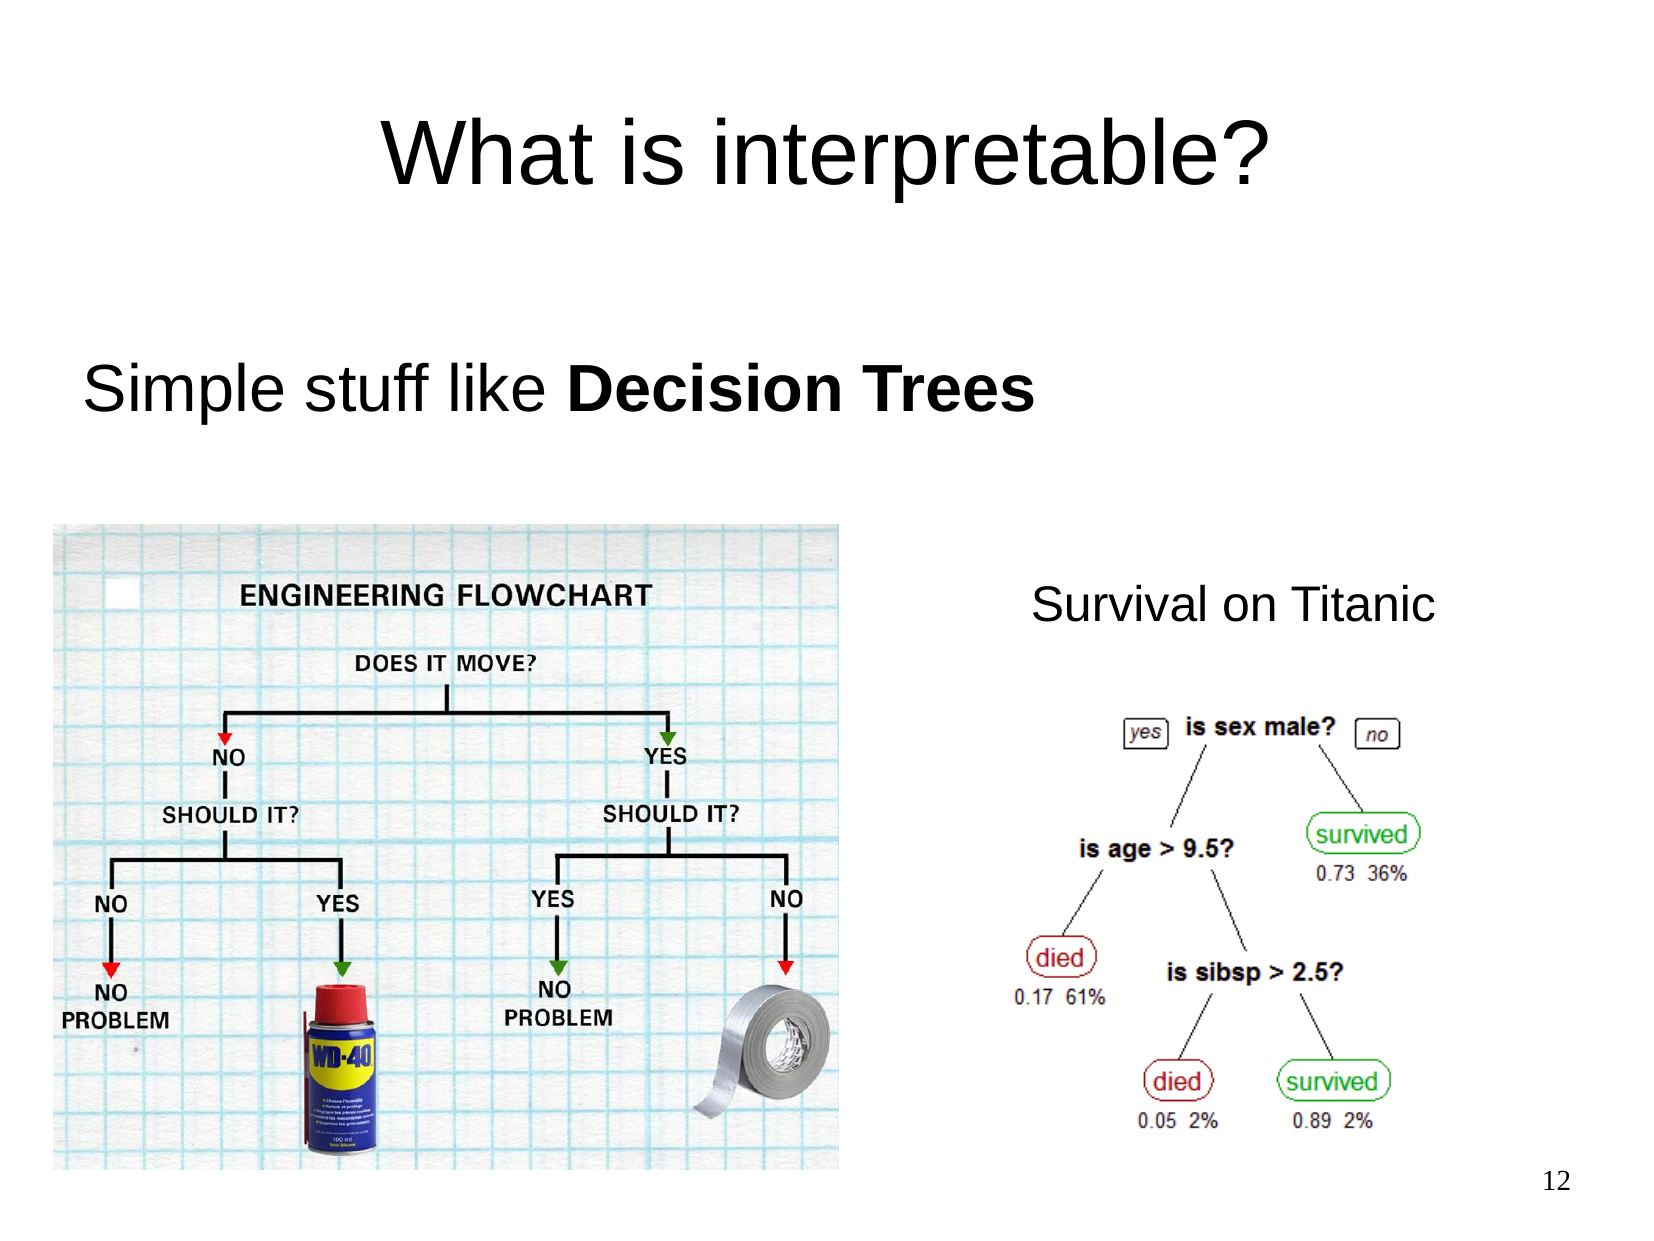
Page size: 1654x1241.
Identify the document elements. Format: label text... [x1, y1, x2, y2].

picture [53, 524, 839, 1171]
picture [947, 1010, 1510, 1155]
text_box Survival on Titanic [897, 529, 1570, 680]
subtitle Simple stuff like Decision Trees [82, 290, 1571, 1010]
title What is interpretable? [82, 49, 1571, 257]
